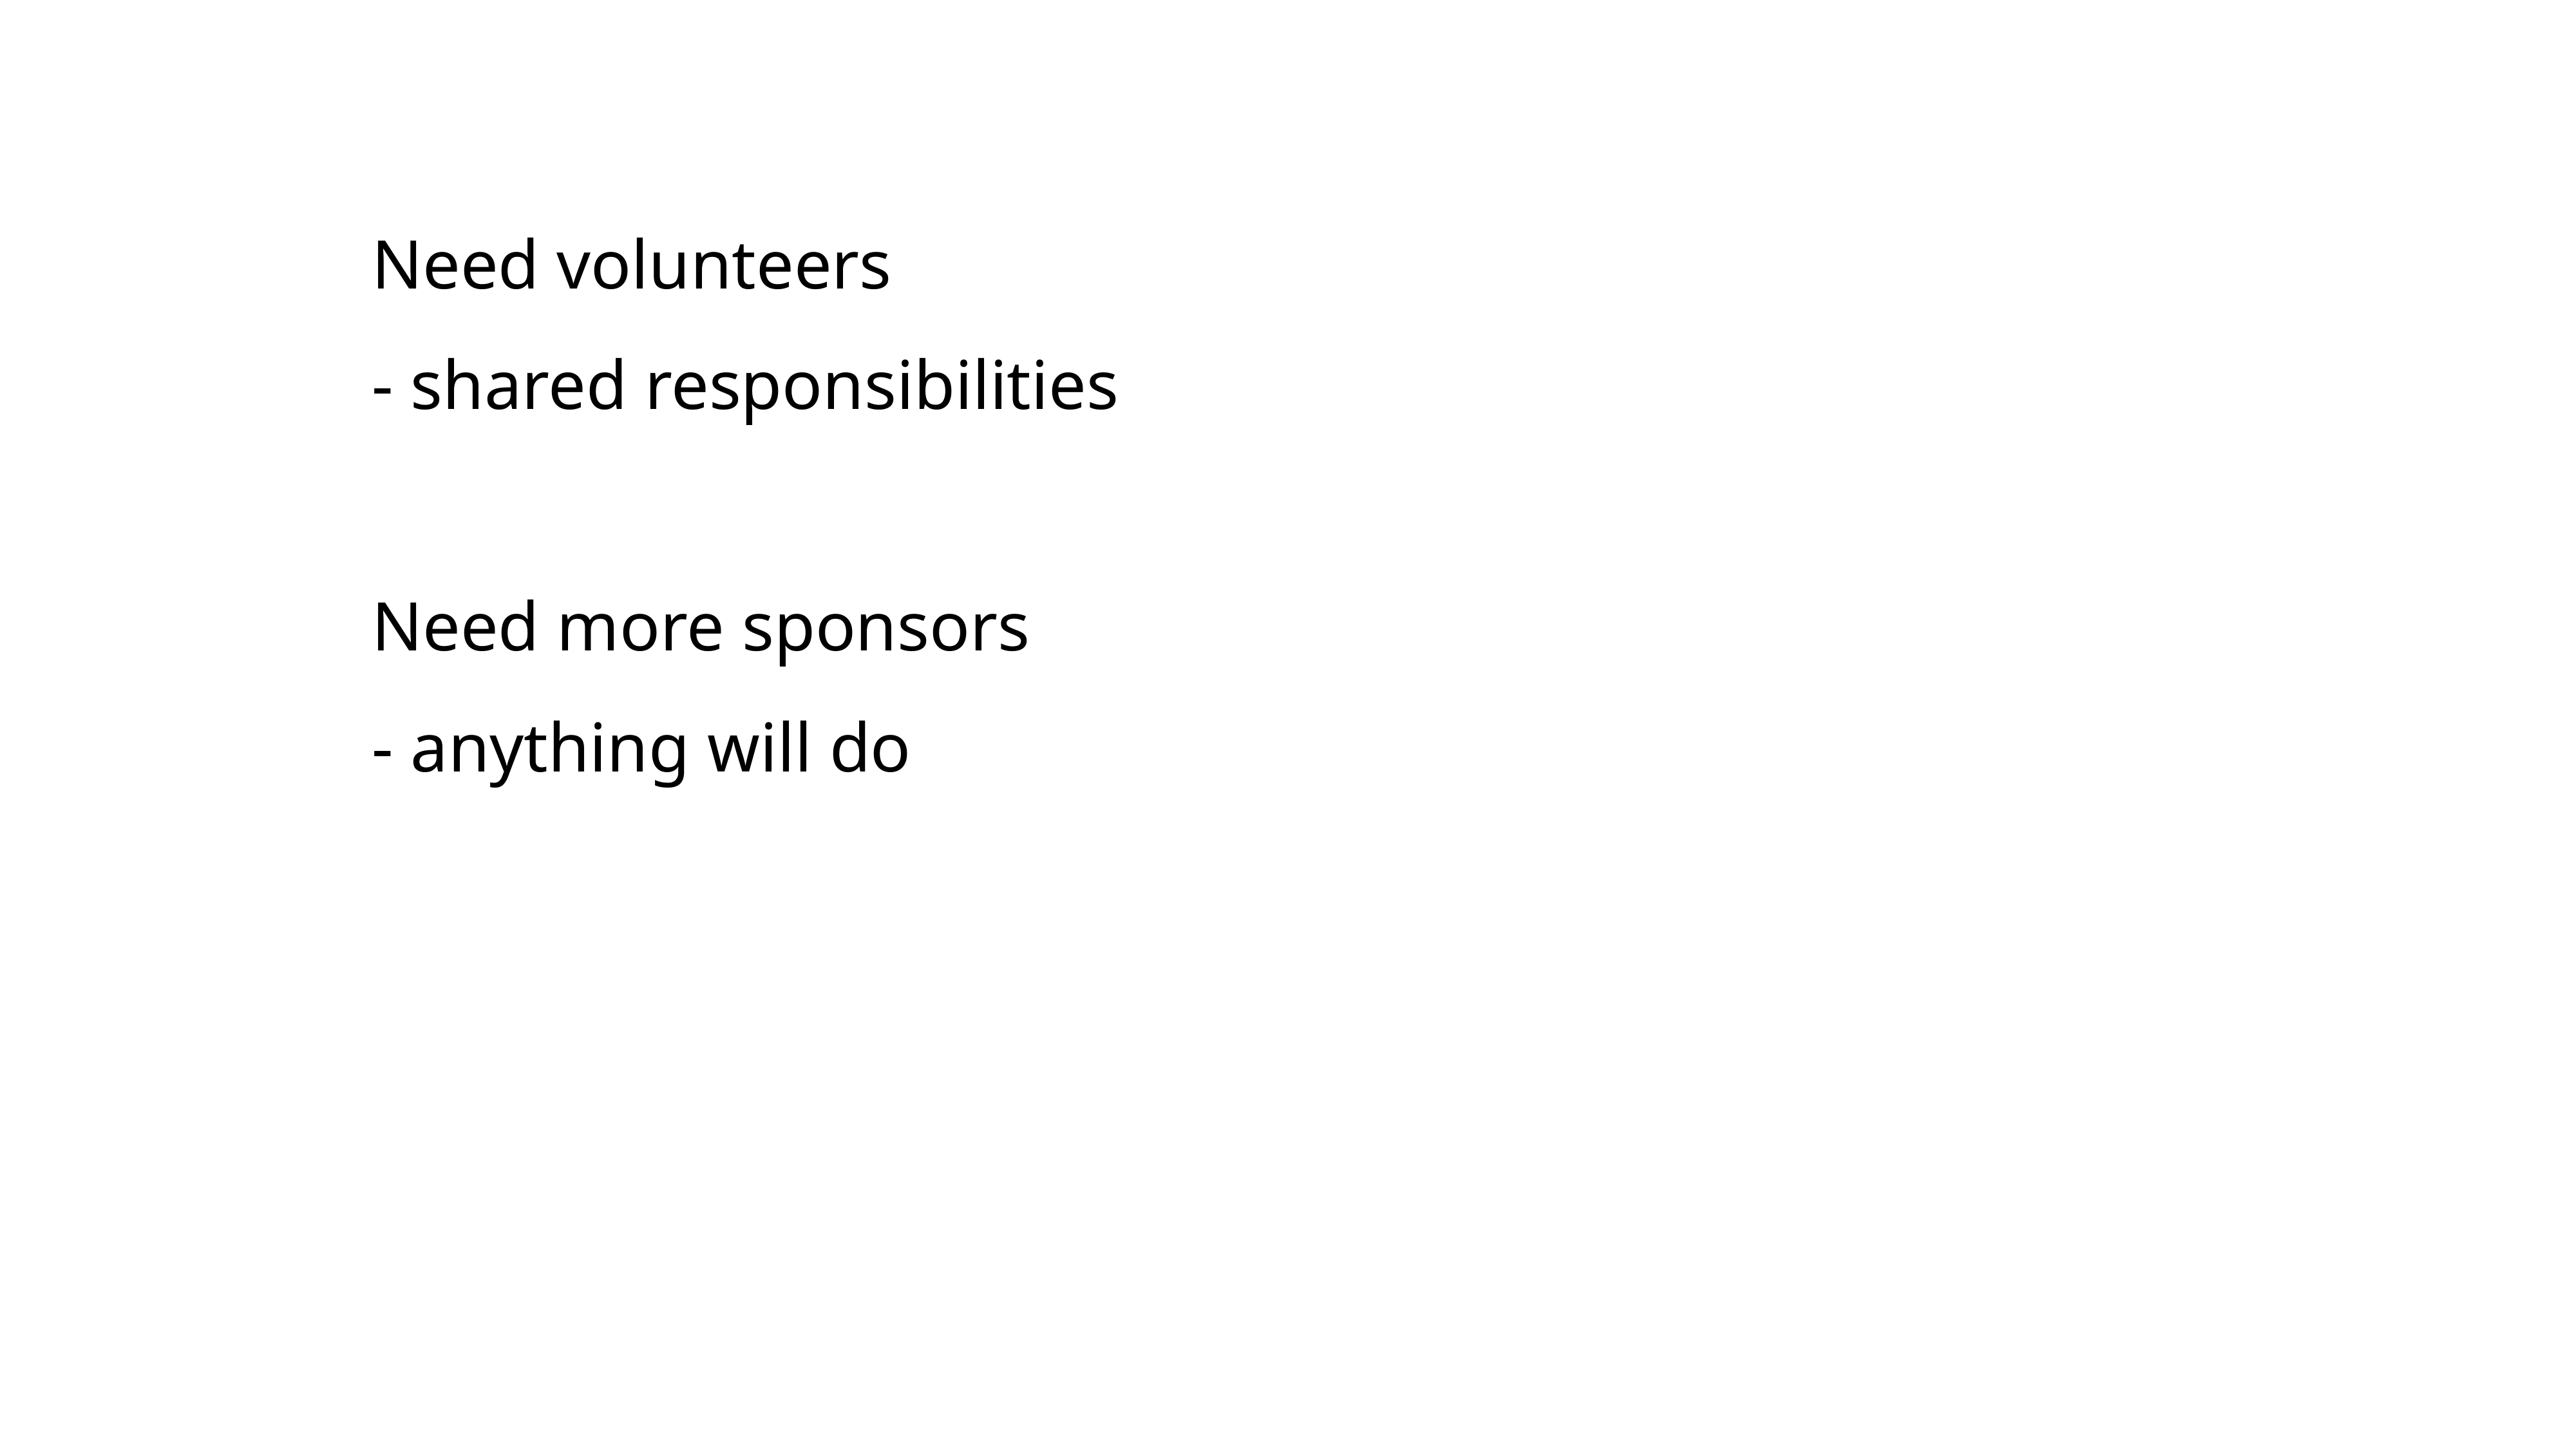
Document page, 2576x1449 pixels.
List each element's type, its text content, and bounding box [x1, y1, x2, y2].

text_box Need volunteers - shared responsibilities Need more sponsors - anything will do [362, 169, 2343, 837]
